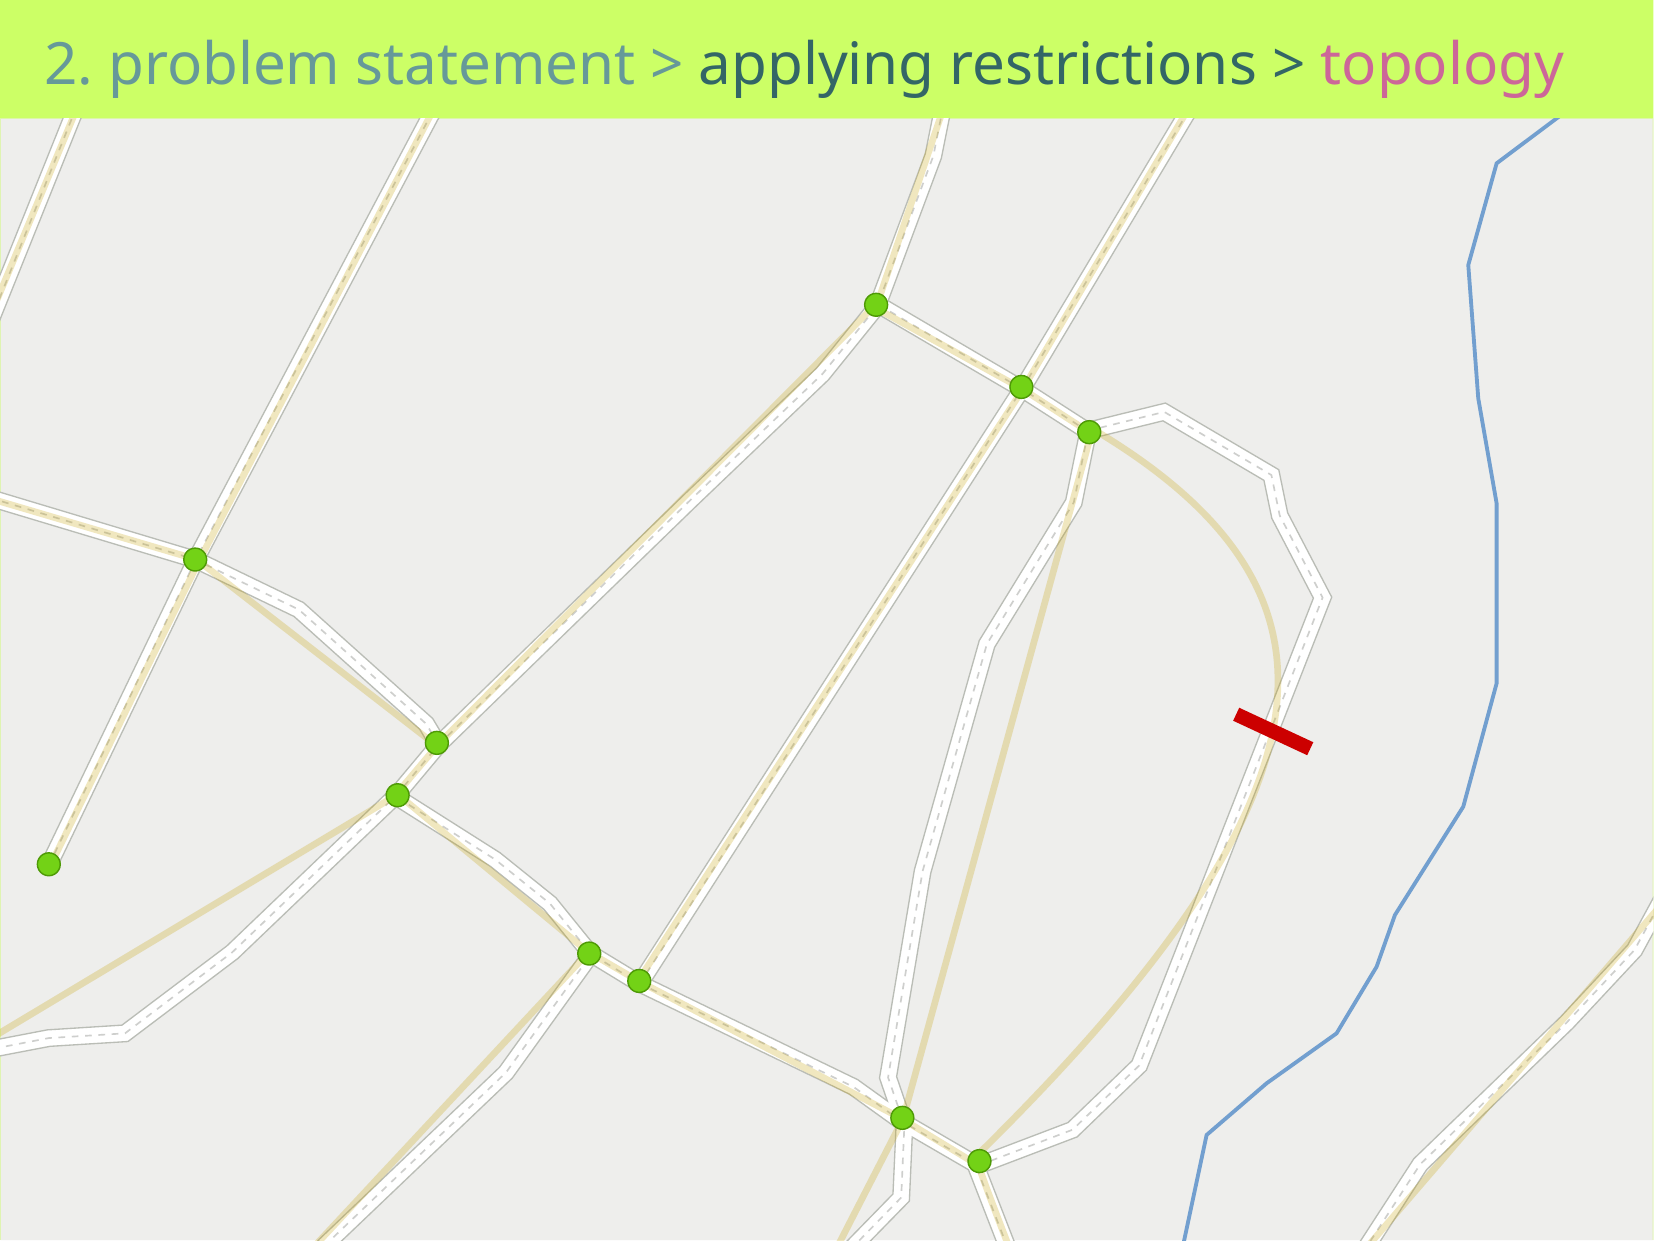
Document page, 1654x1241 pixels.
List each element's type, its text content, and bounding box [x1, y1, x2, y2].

text_box 2. problem statement > applying restrictions > topology [29, 14, 1418, 118]
picture [0, 118, 1654, 1241]
